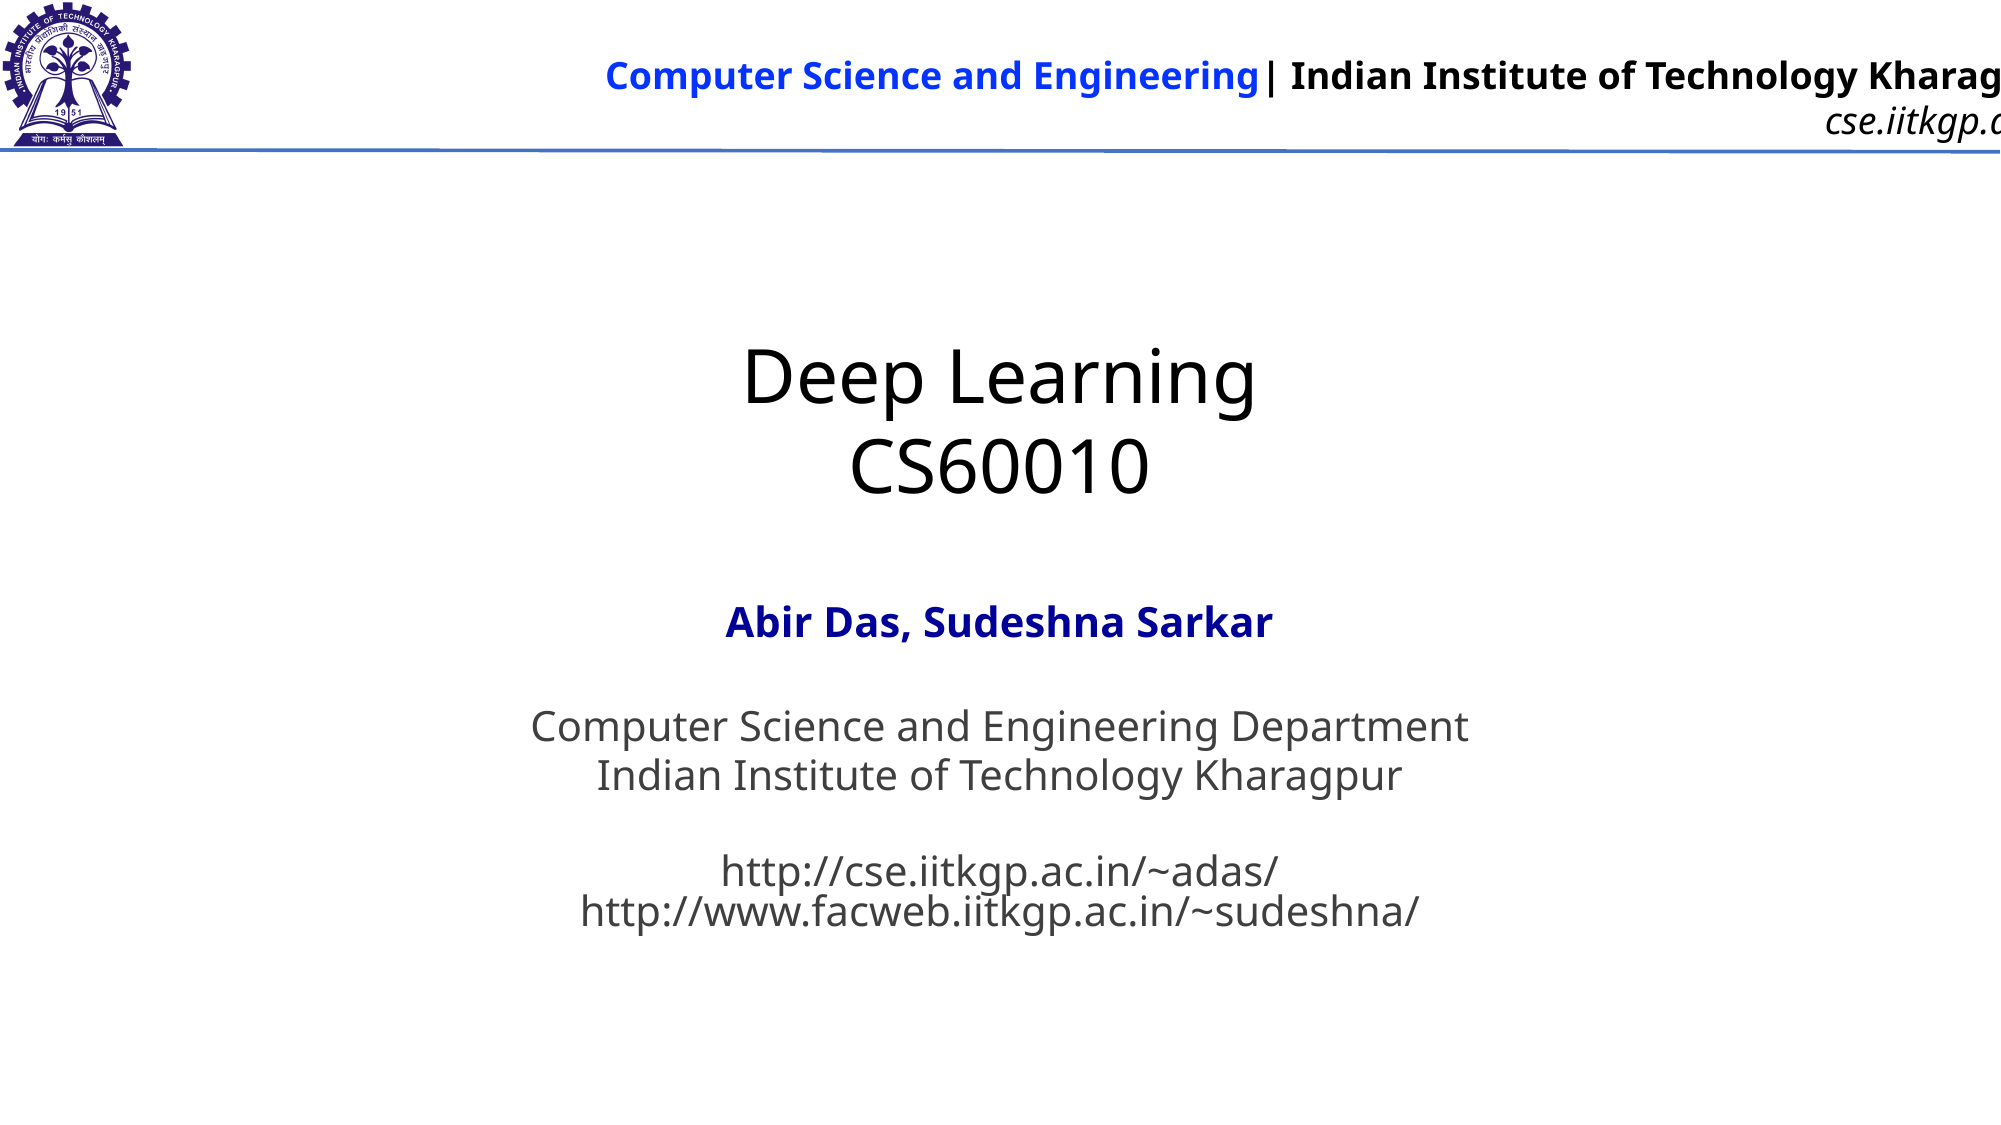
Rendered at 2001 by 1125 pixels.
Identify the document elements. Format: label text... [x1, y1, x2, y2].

picture [2, 2, 131, 147]
title Deep Learning CS60010 [184, 297, 1816, 539]
subtitle Abir Das, Sudeshna Sarkar Computer Science and Engineering Department Indian Institute of Technology Kharagpur http://cse.iitkgp.ac.in/~adas/ http://www.facweb.iitkgp.ac.in/~sudeshna/ [474, 597, 1525, 925]
